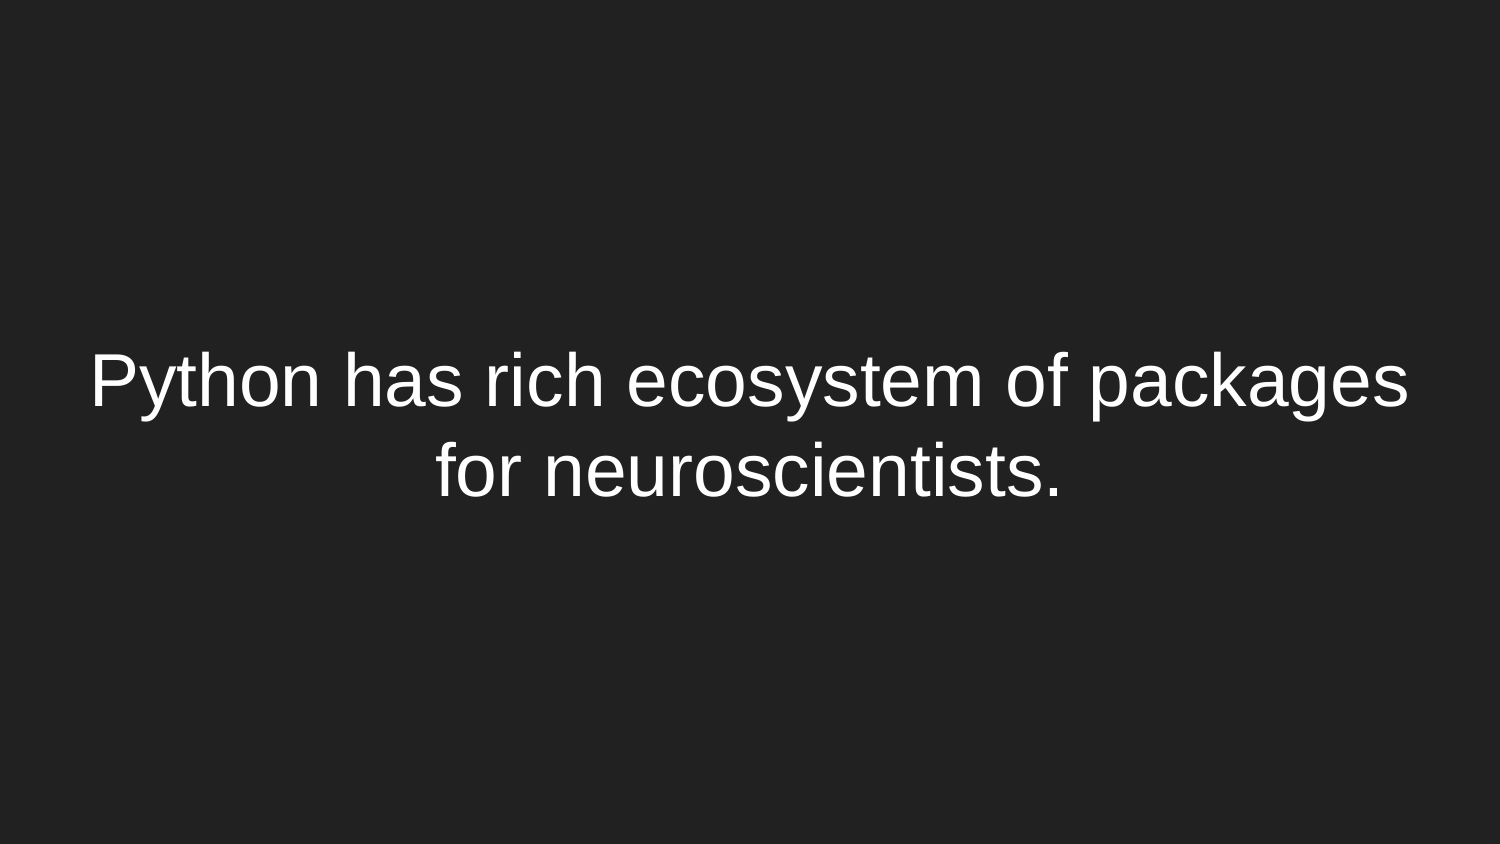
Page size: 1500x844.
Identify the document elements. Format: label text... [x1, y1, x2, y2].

title Python has rich ecosystem of packages for neuroscientists. [51, 352, 1449, 491]
